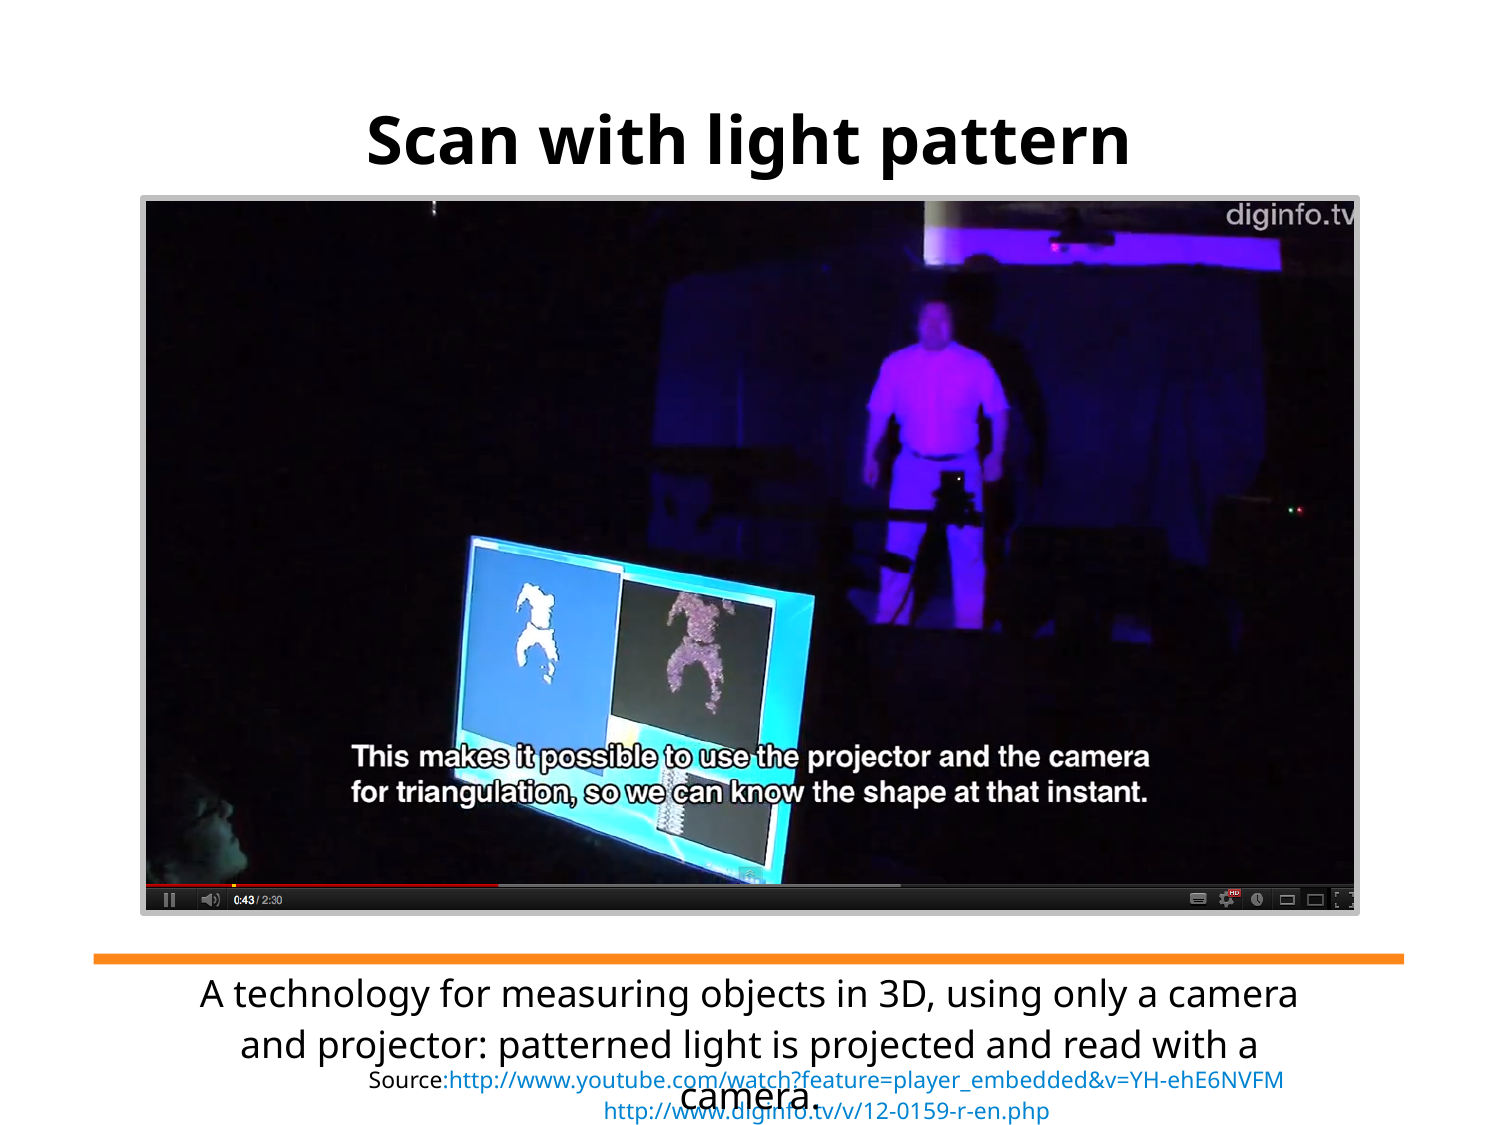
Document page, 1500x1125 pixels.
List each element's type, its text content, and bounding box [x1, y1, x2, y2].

text_box Source:http://www.youtube.com/watch?feature=player_embedded&v=YH-ehE6NVFM http://www.diginfo.tv/v/12-0159-r-en.php [353, 1073, 1214, 1125]
text_box A technology for measuring objects in 3D, using only a camera and projector: patterned light is projected and read with a camera. [158, 960, 1342, 1073]
picture [1226, 1073, 1233, 1084]
picture [0, 0, 1500, 1125]
picture [1241, 1073, 1249, 1084]
title Scan with light pattern [75, 44, 1425, 233]
picture [1269, 1073, 1278, 1085]
